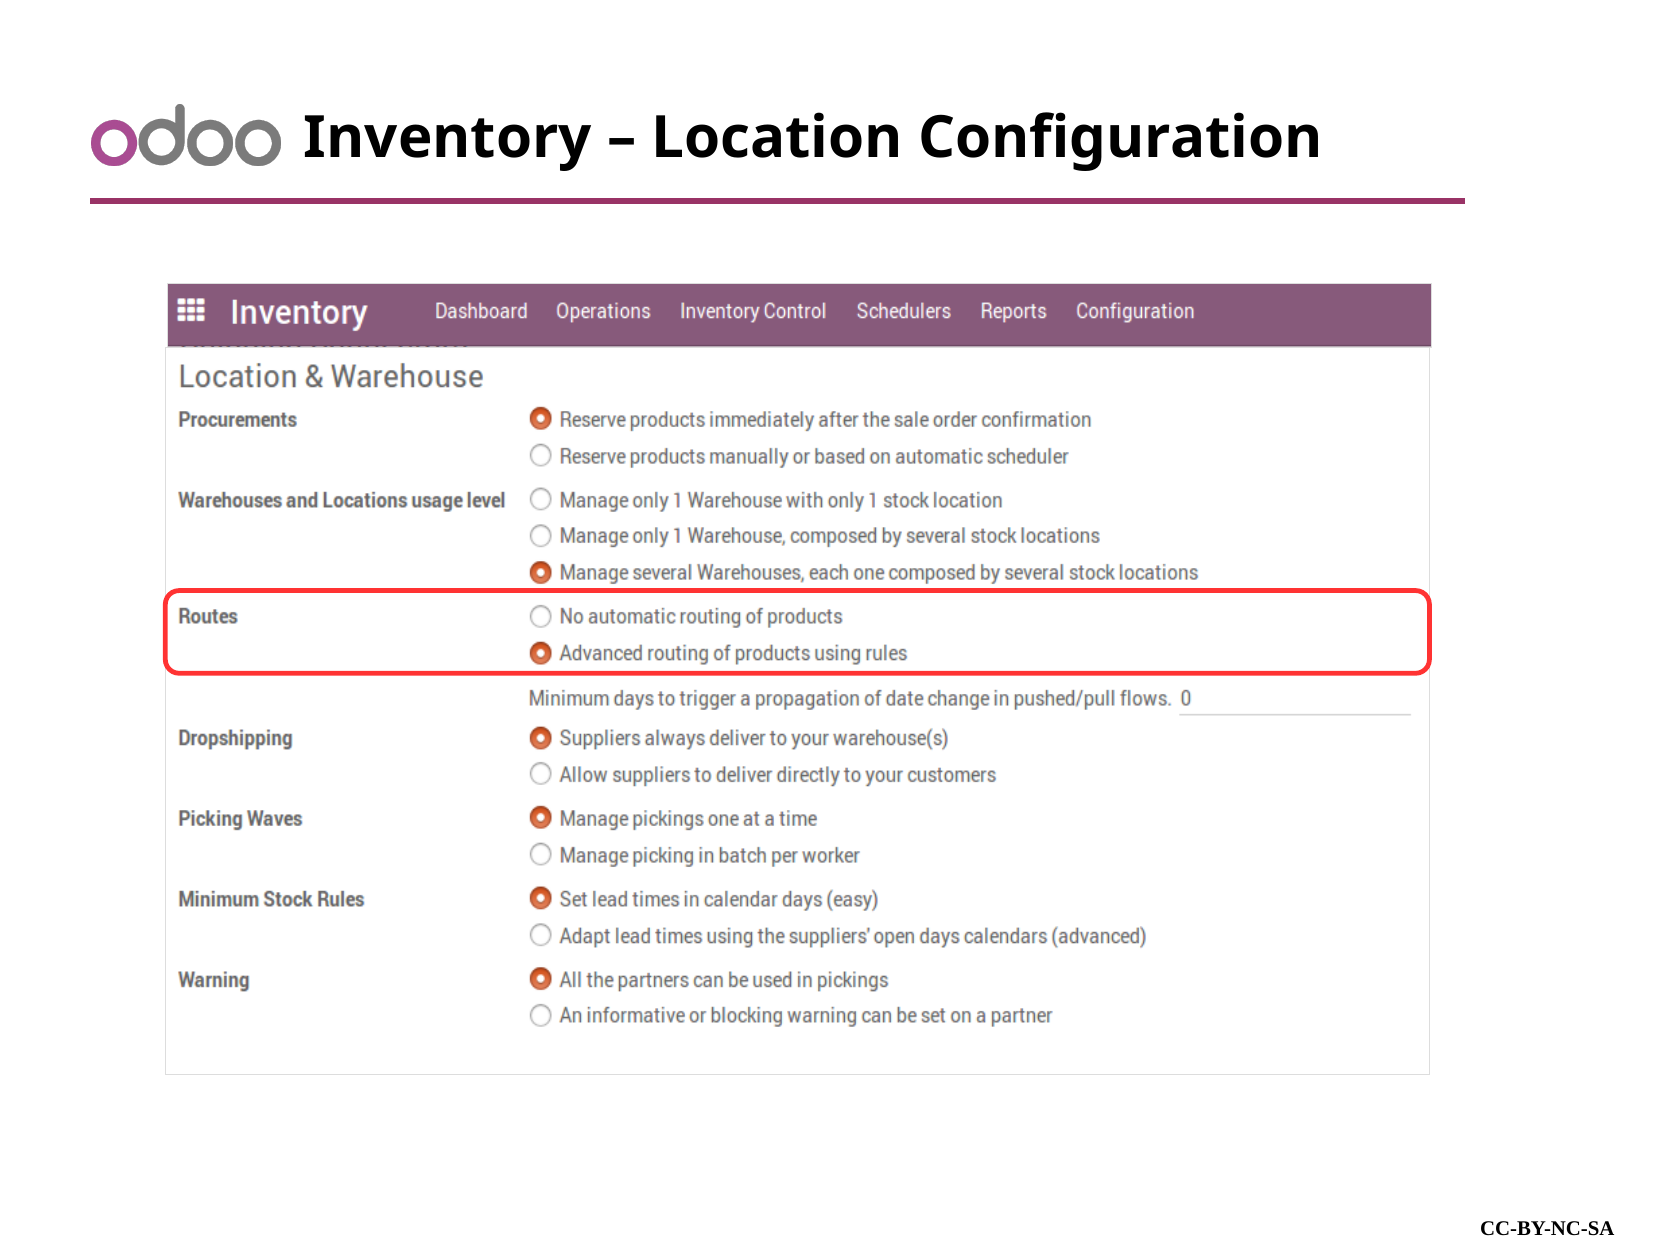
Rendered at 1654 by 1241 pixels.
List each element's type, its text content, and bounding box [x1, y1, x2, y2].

text_box [165, 590, 1430, 674]
title Inventory – Location Configuration [303, 31, 1567, 239]
picture [165, 663, 1430, 1075]
picture [91, 104, 281, 166]
picture [165, 283, 1432, 601]
